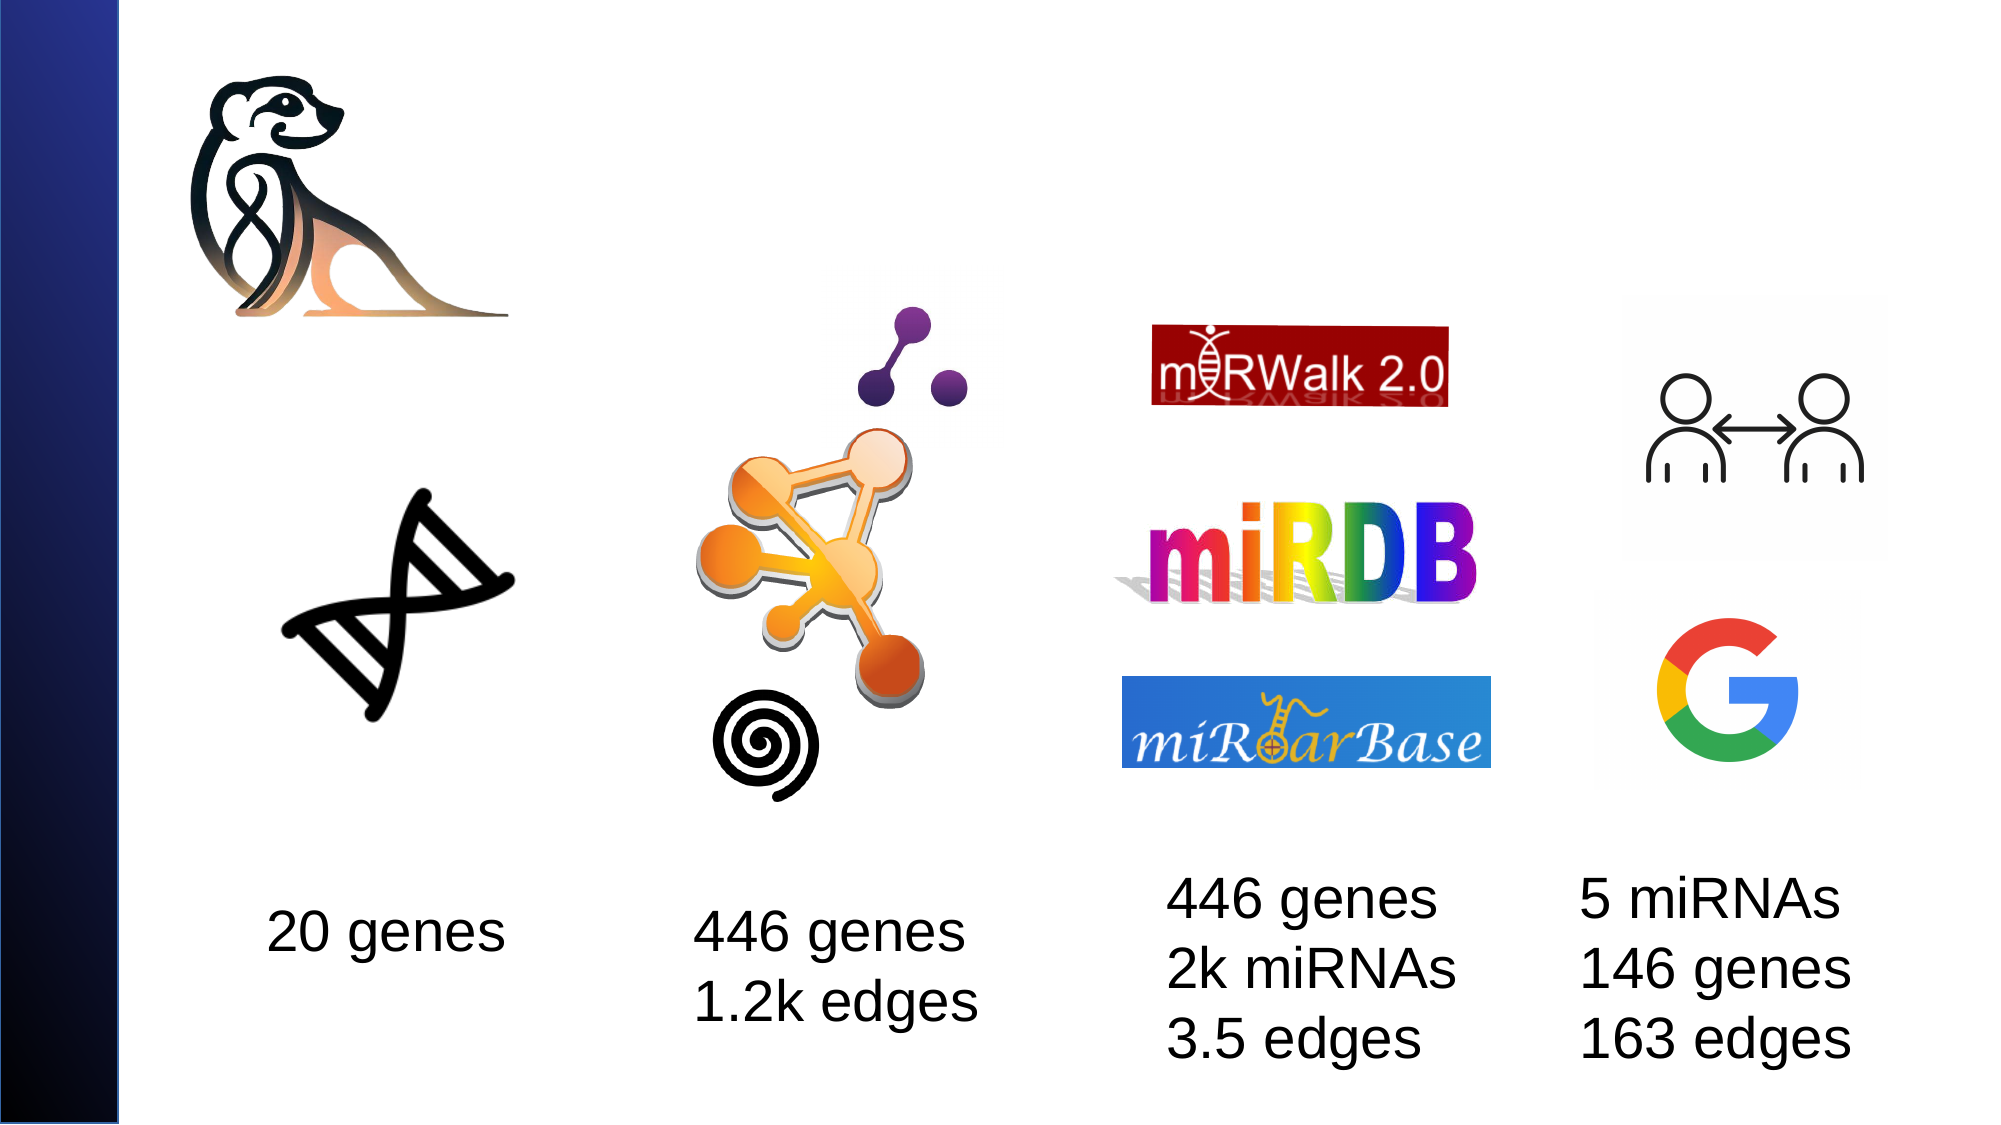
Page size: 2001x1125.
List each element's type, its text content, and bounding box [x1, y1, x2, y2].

text_box [0, 0, 118, 1123]
text_box 20 genes [251, 885, 532, 1031]
picture [265, 472, 532, 739]
picture [1122, 676, 1491, 768]
picture [1113, 501, 1477, 604]
picture [1594, 590, 1861, 790]
picture [1622, 295, 1888, 562]
picture [669, 265, 1004, 807]
text_box 446 genes 1.2k edges [679, 885, 1034, 1044]
text_box 446 genes 2k miRNAs 3.5 edges [1151, 853, 1506, 1063]
text_box 5 miRNAs 146 genes 163 edges [1564, 853, 1920, 1063]
picture [147, 59, 532, 355]
picture [1151, 324, 1449, 407]
